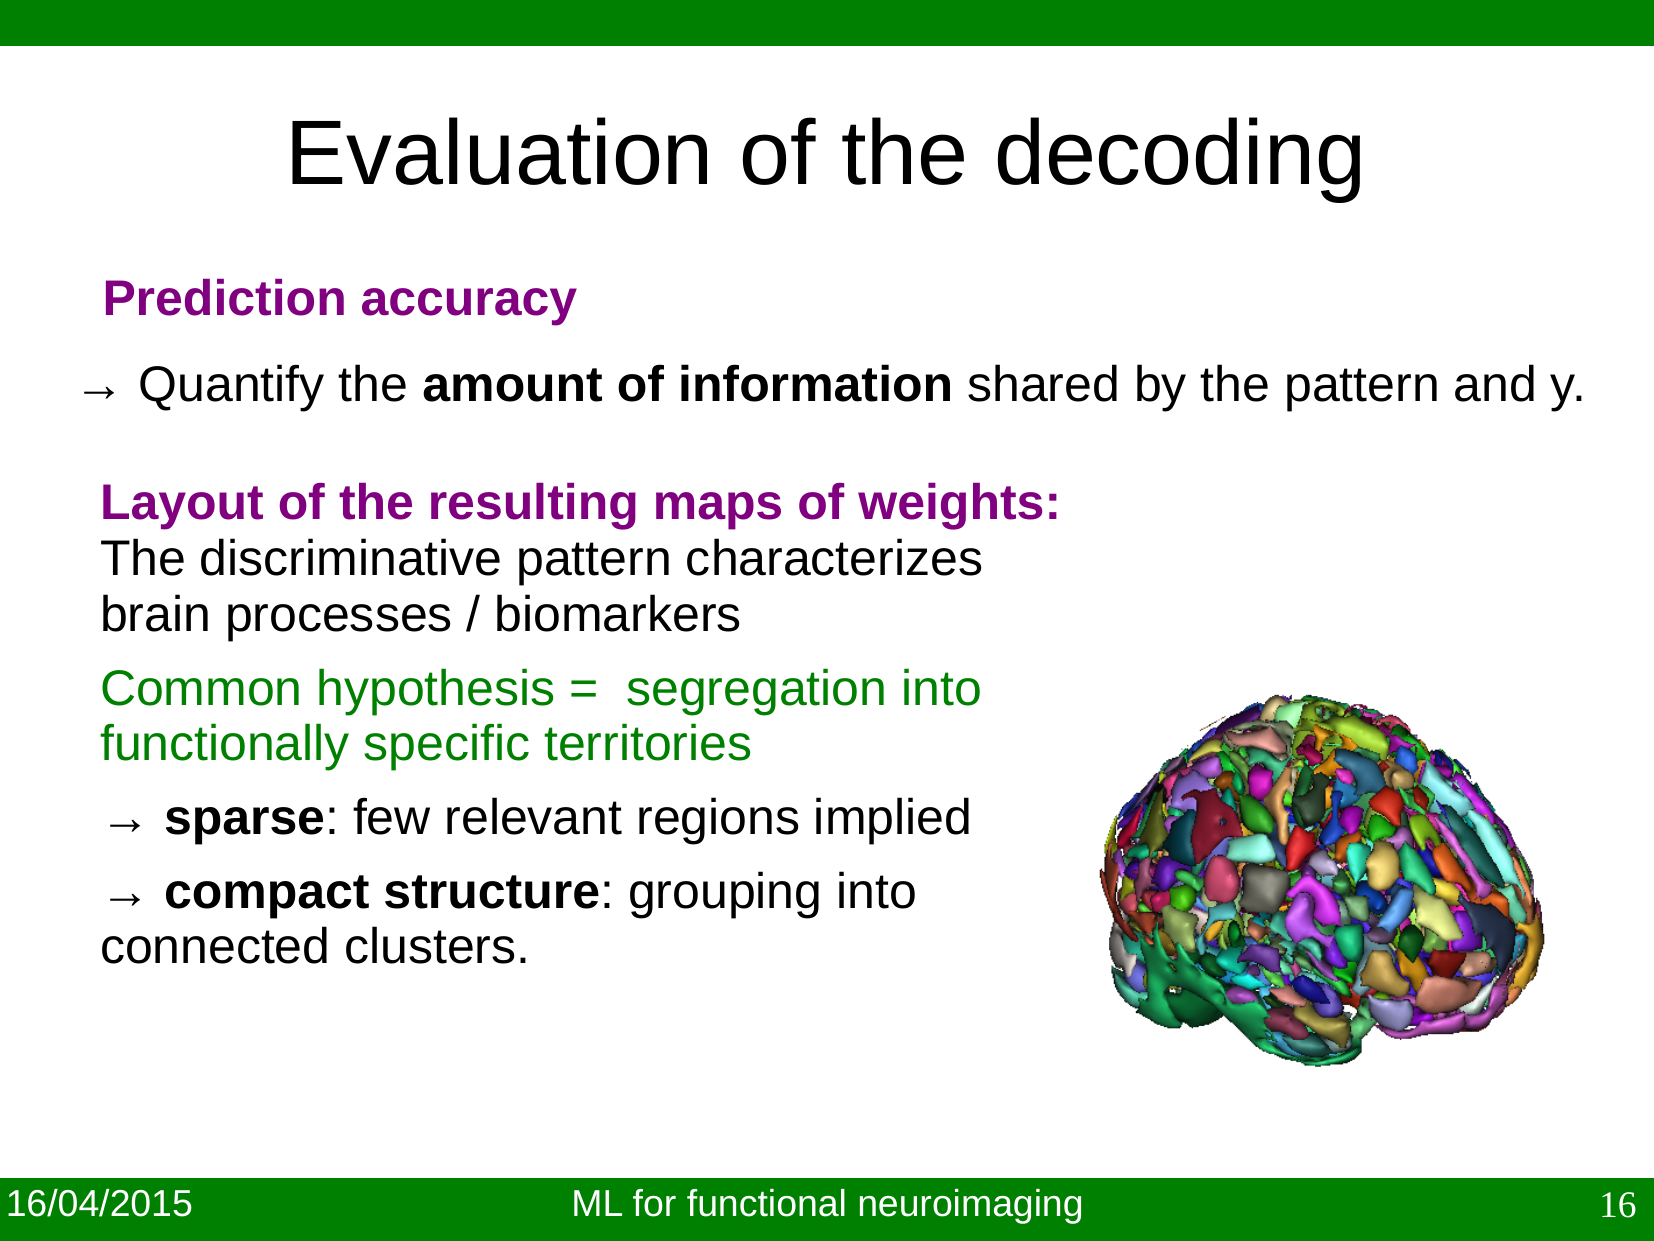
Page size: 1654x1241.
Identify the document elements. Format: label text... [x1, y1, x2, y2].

picture [1065, 674, 1556, 1089]
text_box → Quantify the amount of information shared by the pattern and y. [60, 348, 1631, 421]
text_box Prediction accuracy [87, 262, 613, 334]
title Evaluation of the decoding [82, 56, 1571, 250]
text_box Layout of the resulting maps of weights: The discriminative pattern characterizes brain processes / biomarkers Common hypothesis = segregation into functionally specific territories → sparse: few relevant regions implied → compact structure: grouping into connected clusters. [85, 467, 1081, 987]
